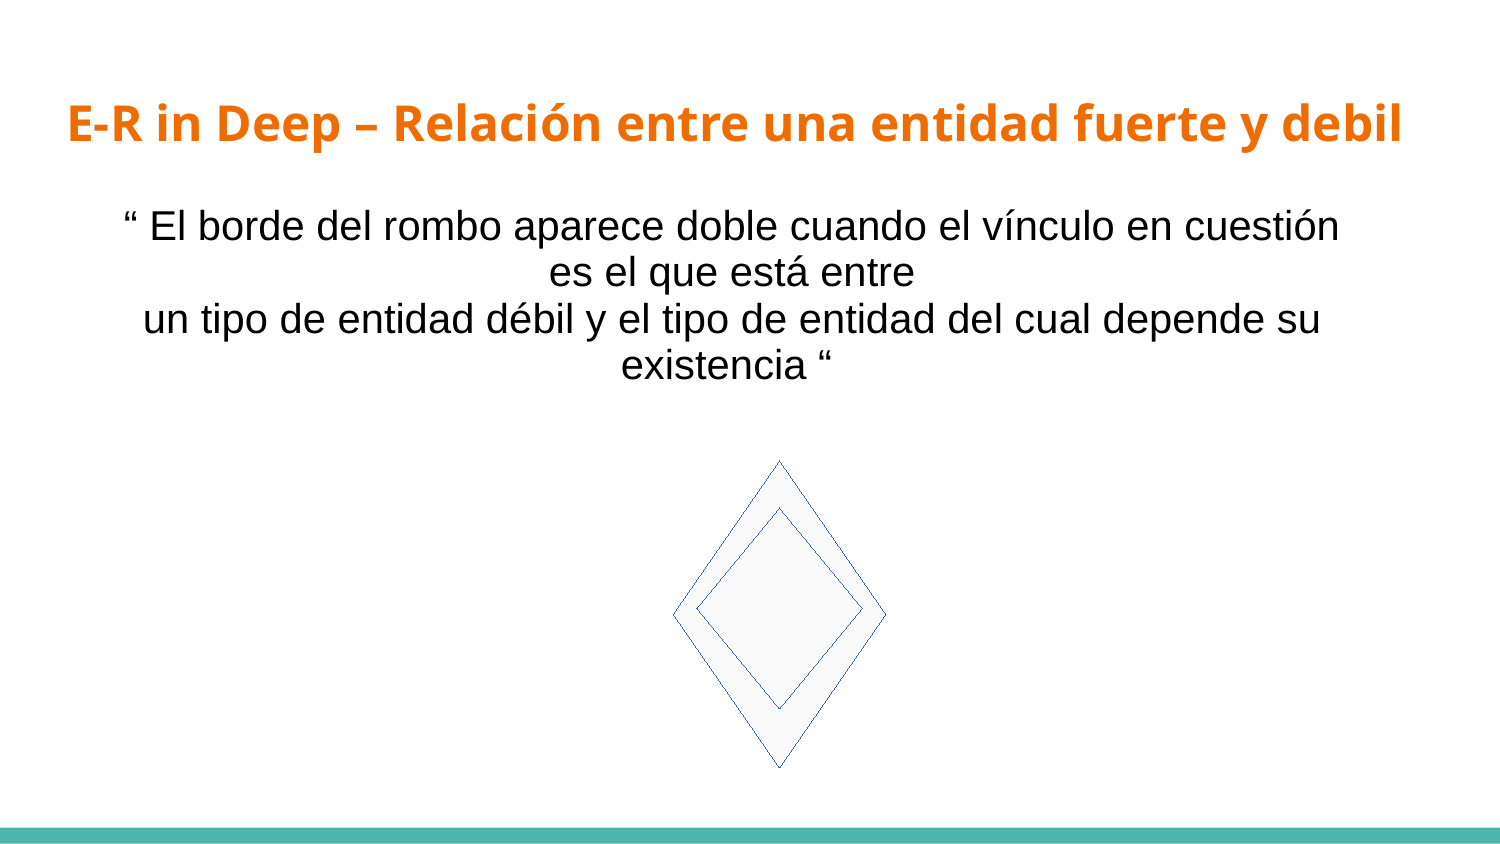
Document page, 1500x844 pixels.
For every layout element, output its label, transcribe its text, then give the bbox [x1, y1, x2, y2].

text_box “ El borde del rombo aparece doble cuando el vínculo en cuestión es el que está entre un tipo de entidad débil y el tipo de entidad del cual depende su existencia “ [94, 195, 1371, 508]
text_box [673, 460, 886, 768]
title E-R in Deep – Relación entre una entidad fuerte y debil [51, 72, 1449, 189]
